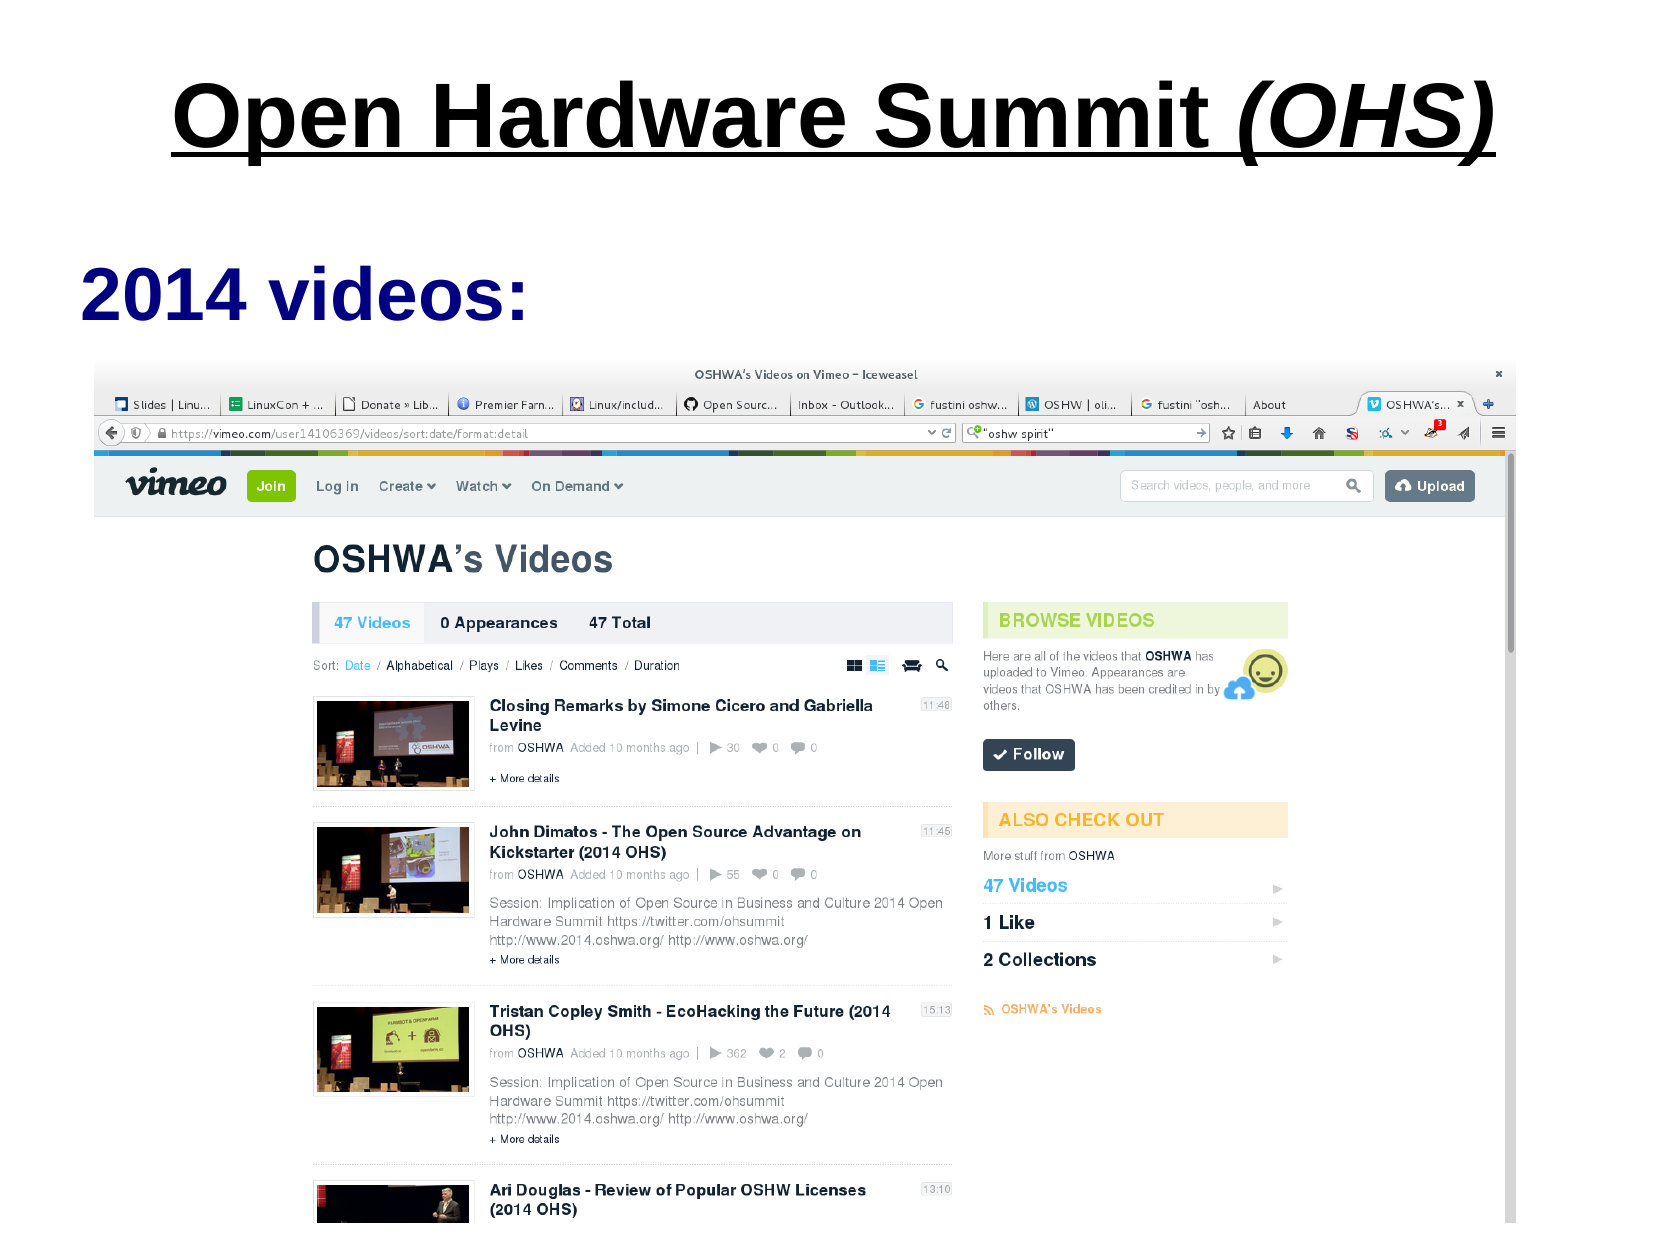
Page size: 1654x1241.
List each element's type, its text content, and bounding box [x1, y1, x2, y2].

text_box Open Hardware Summit (OHS) [156, 56, 1512, 175]
text_box 2014 videos: [45, 22, 1550, 468]
picture [94, 357, 1516, 1223]
